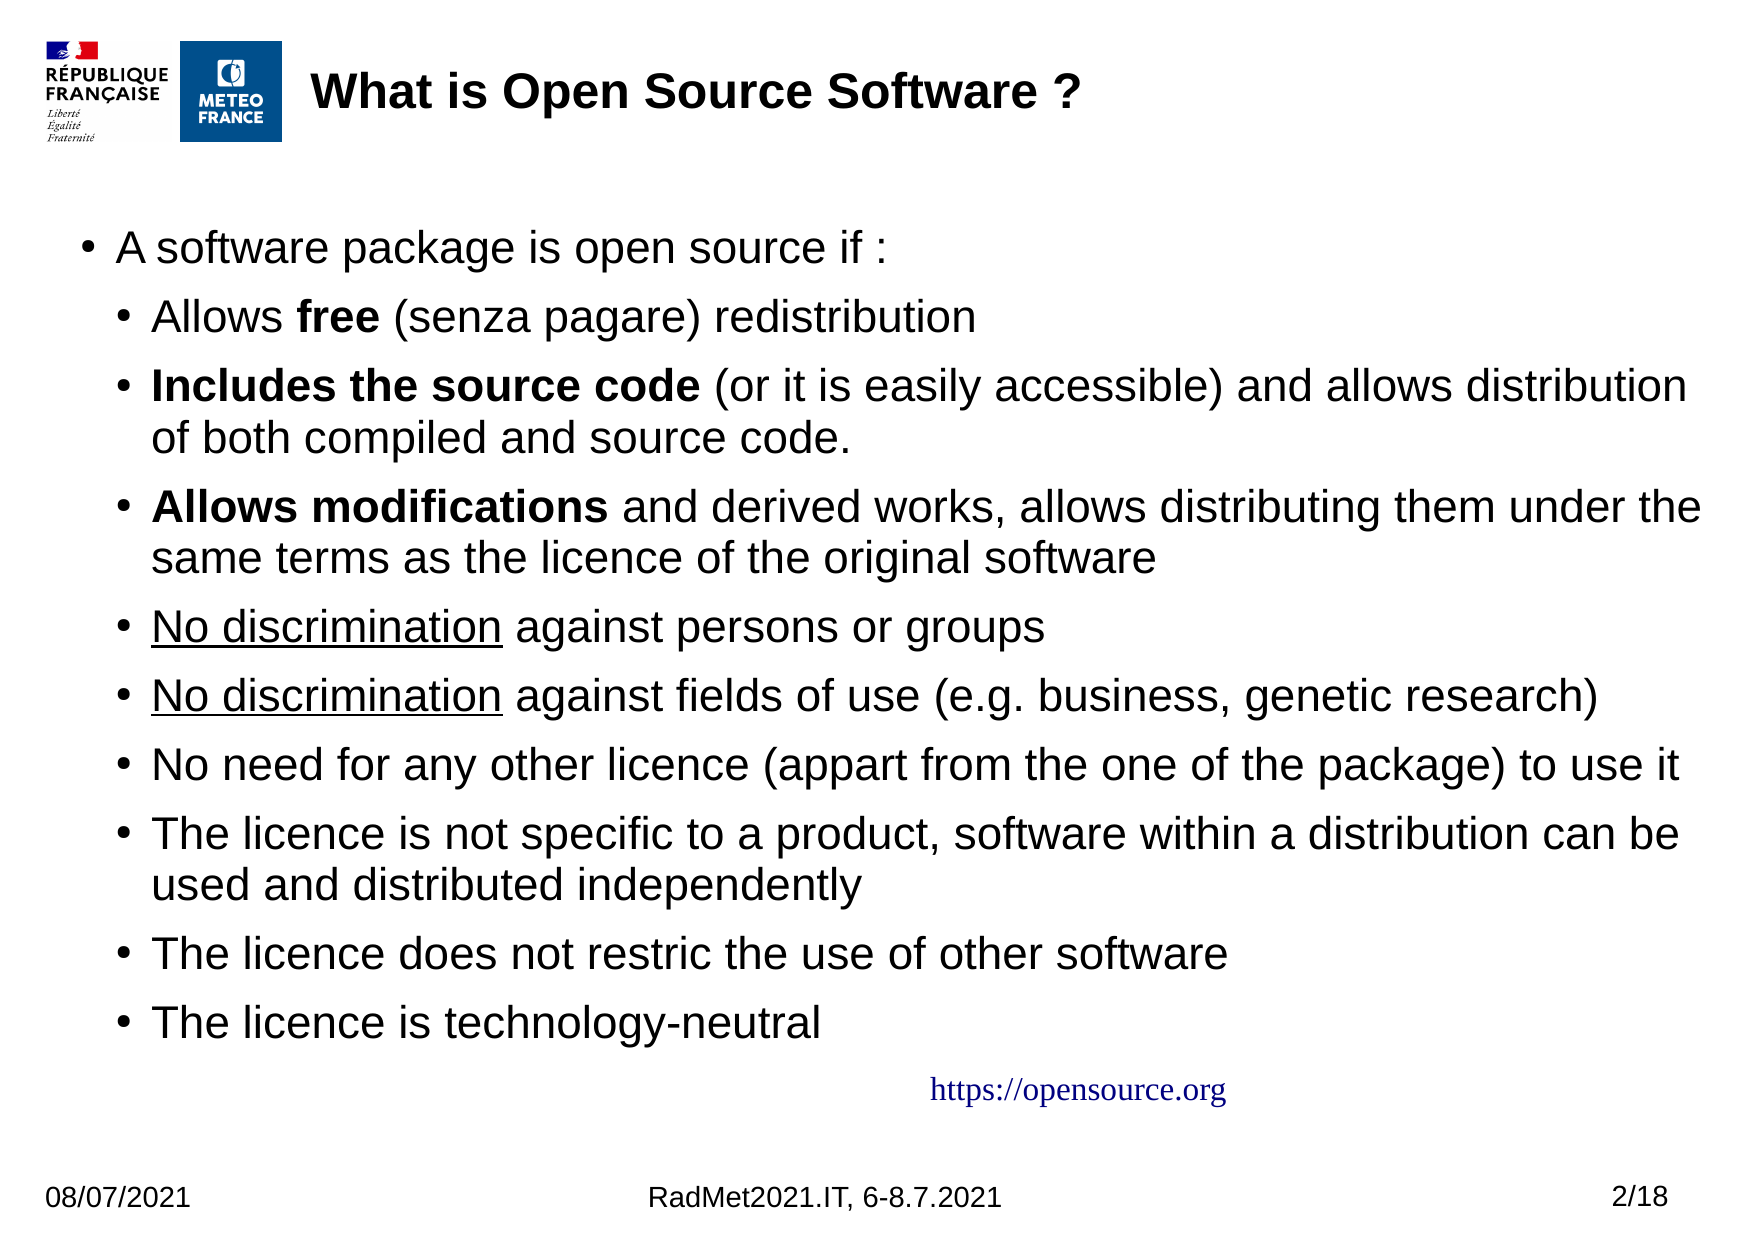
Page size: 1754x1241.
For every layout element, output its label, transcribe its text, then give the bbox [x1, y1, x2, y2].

text_box https://opensource.org [915, 1062, 1300, 1123]
list A software package is open source if : Allows free (senza pagare) redistribution Includes the source code (or it is easily accessible) and allows distribution of both compiled and source code. Allows modifications and derived works, allows distributing them under the same terms as the licence of the original software No discrimination against persons or groups No discrimination against fields of use (e.g. business, genetic research) No need for any other licence (appart from the one of the package) to use it The licence is not specific to a product, software within a distribution can be used and distributed independently The licence does not restric the use of other software The licence is technology-neutral [44, 222, 1712, 1118]
title What is Open Source Software ? [310, 40, 1697, 142]
picture [180, 41, 282, 142]
picture [46, 41, 172, 142]
